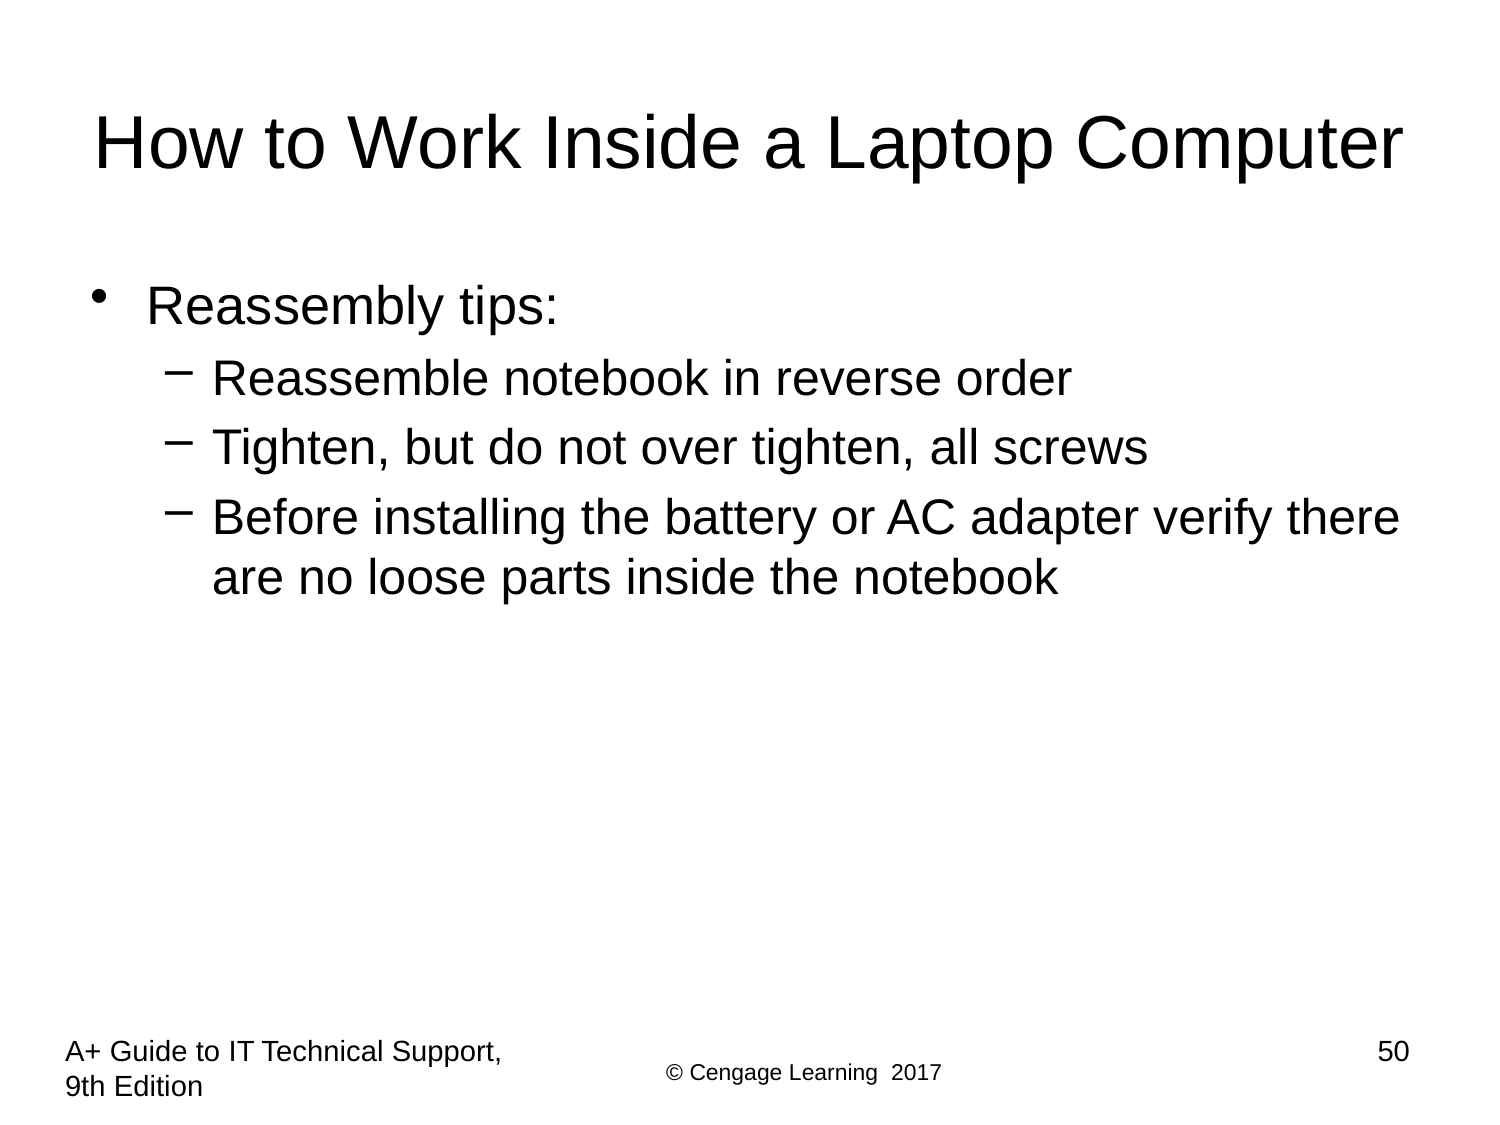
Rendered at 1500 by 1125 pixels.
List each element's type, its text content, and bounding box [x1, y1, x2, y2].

title How to Work Inside a Laptop Computer [75, 45, 1425, 233]
list Reassembly tips: Reassemble notebook in reverse order Tighten, but do not over tighten, all screws Before installing the battery or AC adapter verify there are no loose parts inside the notebook [75, 262, 1425, 1005]
footer A+ Guide to IT Technical Support, 9th Edition [50, 1025, 550, 1104]
slide_number <number> [1074, 1024, 1425, 1103]
